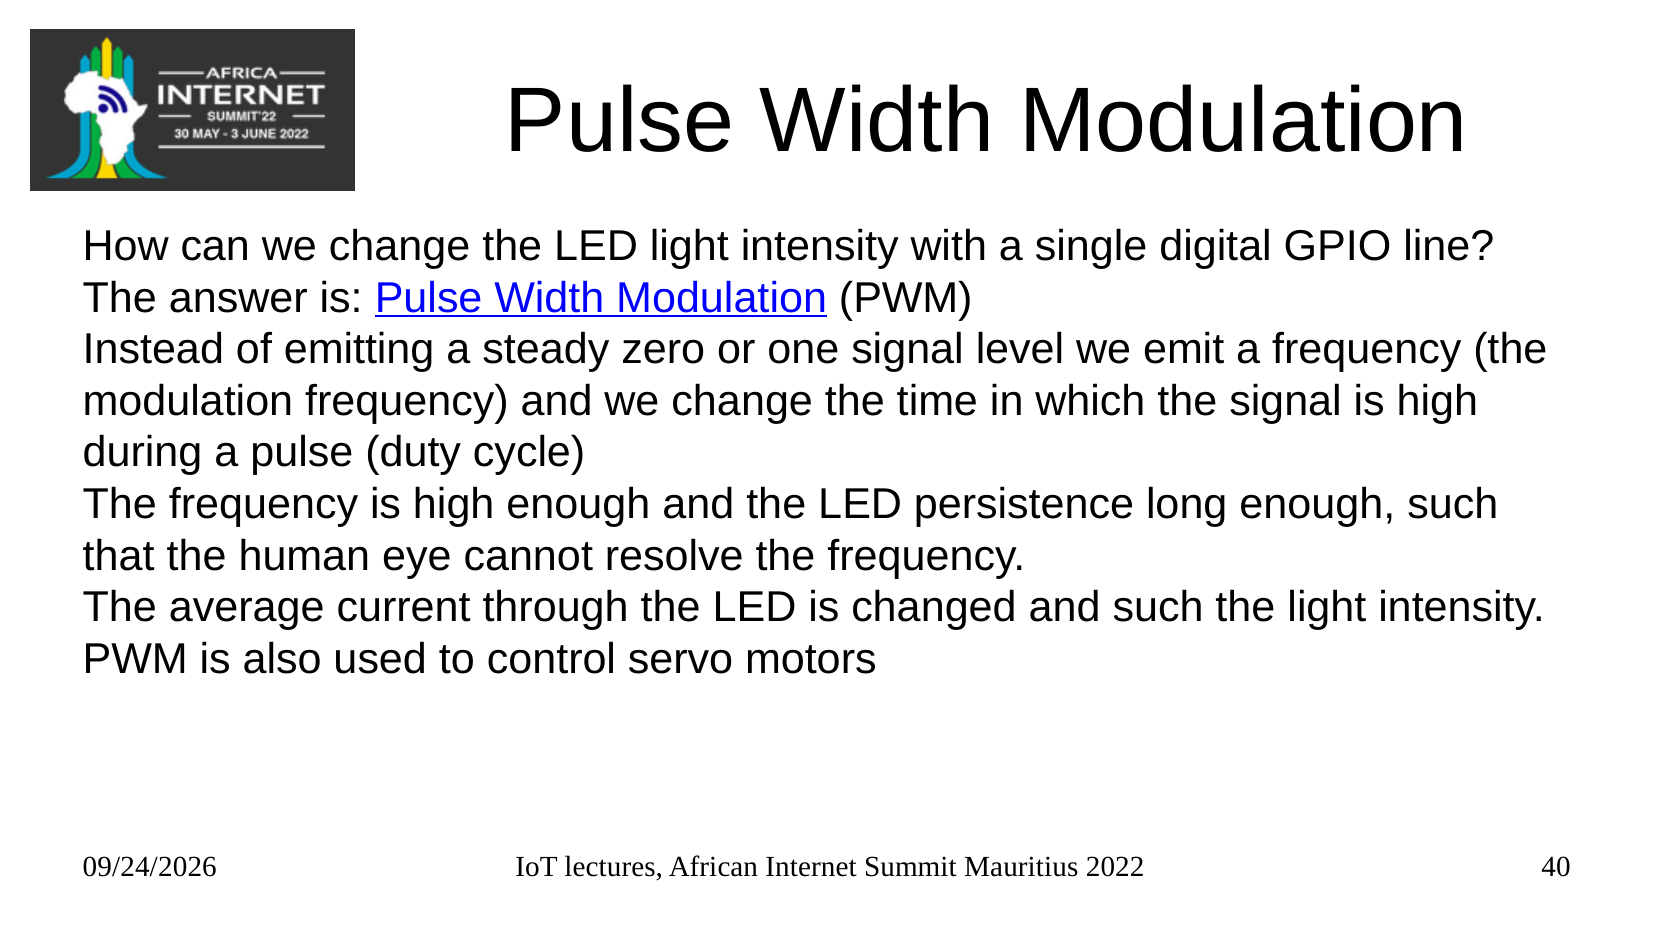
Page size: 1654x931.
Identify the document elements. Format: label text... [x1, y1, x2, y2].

picture [30, 29, 355, 191]
list How can we change the LED light intensity with a single digital GPIO line? The answer is: Pulse Width Modulation (PWM) Instead of emitting a steady zero or one signal level we emit a frequency (the modulation frequency) and we change the time in which the signal is high during a pulse (duty cycle) The frequency is high enough and the LED persistence long enough, such that the human eye cannot resolve the frequency. The average current through the LED is changed and such the light intensity. PWM is also used to control servo motors [82, 217, 1571, 757]
title Pulse Width Modulation [403, 37, 1571, 193]
